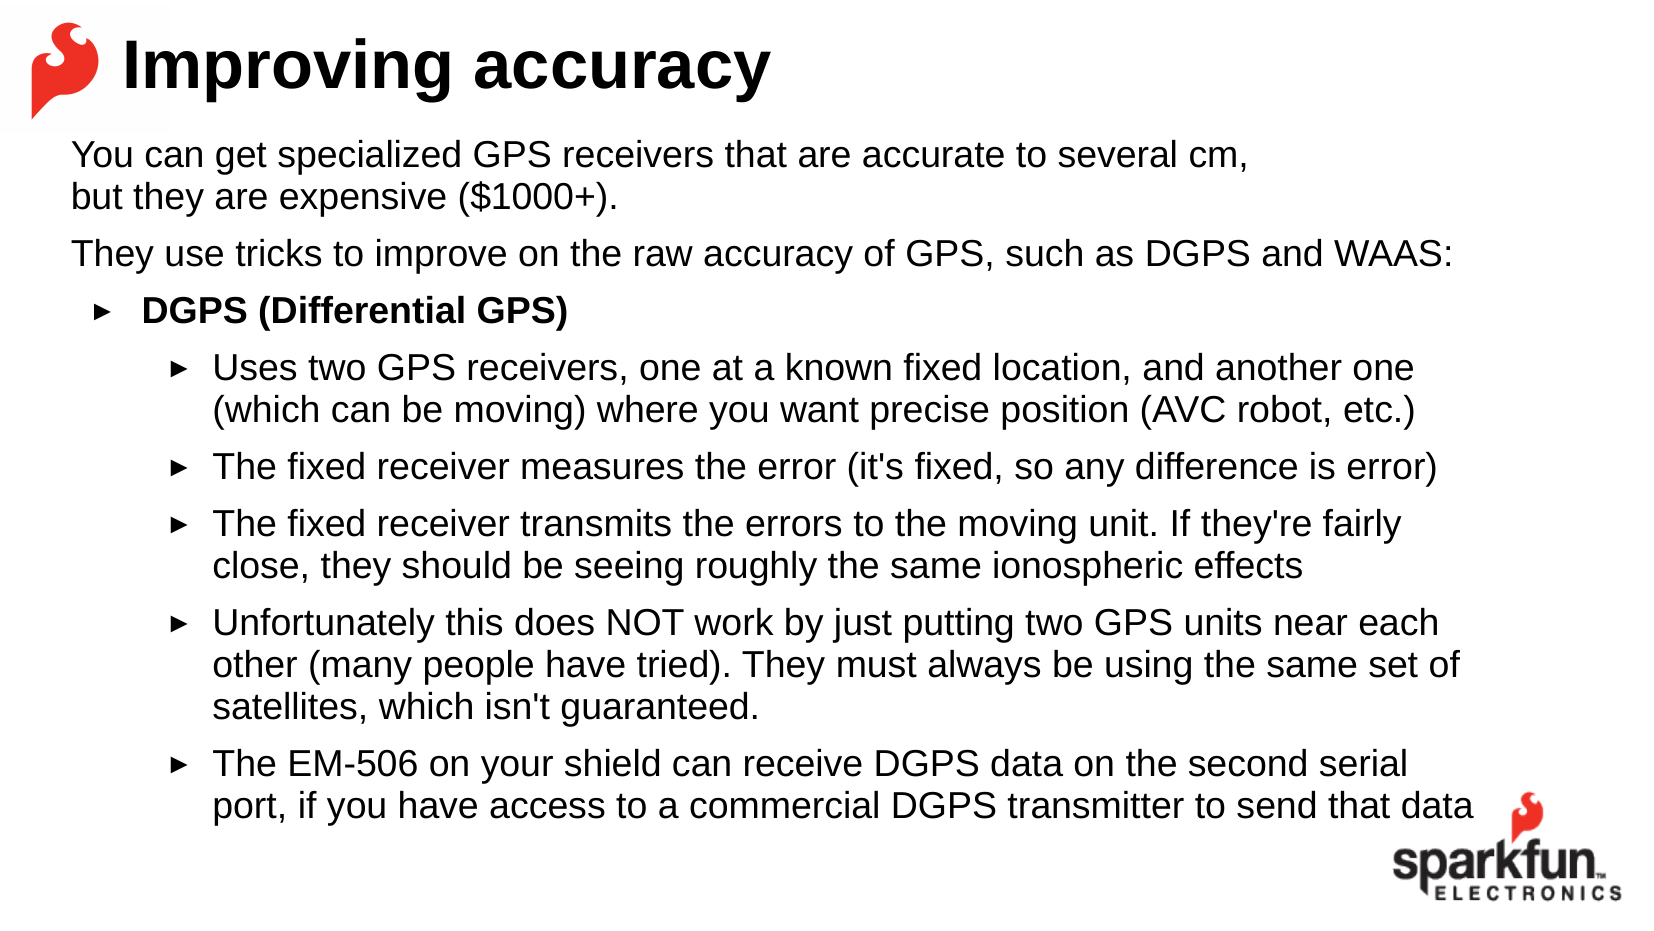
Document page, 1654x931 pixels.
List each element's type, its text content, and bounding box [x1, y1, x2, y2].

picture [1363, 749, 1651, 926]
title Improving accuracy [122, 26, 1546, 104]
picture [0, 5, 171, 133]
list You can get specialized GPS receivers that are accurate to several cm, but they are expensive ($1000+). They use tricks to improve on the raw accuracy of GPS, such as DGPS and WAAS: DGPS (Differential GPS) Uses two GPS receivers, one at a known fixed location, and another one (which can be moving) where you want precise position (AVC robot, etc.) The fixed receiver measures the error (it's fixed, so any difference is error) The fixed receiver transmits the errors to the moving unit. If they're fairly close, they should be seeing roughly the same ionospheric effects Unfortunately this does NOT work by just putting two GPS units near each other (many people have tried). They must always be using the same set of satellites, which isn't guaranteed. The EM-506 on your shield can receive DGPS data on the second serial port, if you have access to a commercial DGPS transmitter to send that data [0, 133, 1489, 887]
